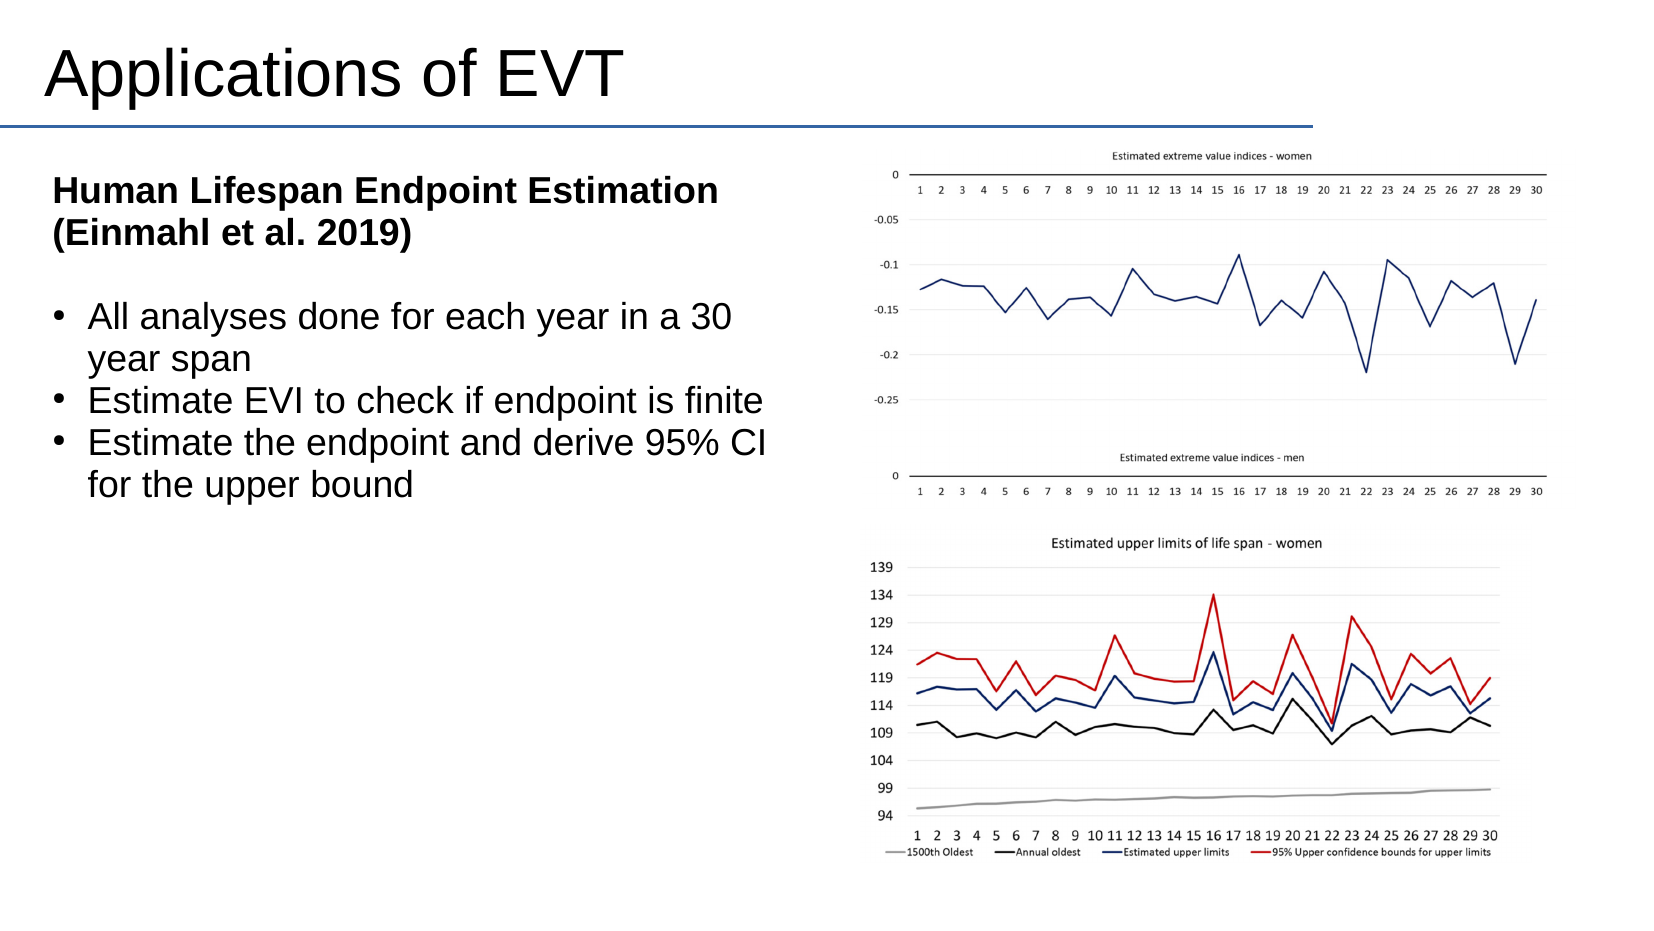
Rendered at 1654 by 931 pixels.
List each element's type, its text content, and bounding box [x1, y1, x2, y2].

picture [860, 524, 1532, 863]
text_box Human Lifespan Endpoint Estimation (Einmahl et al. 2019) All analyses done for each year in a 30 year span Estimate EVI to check if endpoint is finite Estimate the endpoint and derive 95% CI for the upper bound [37, 161, 788, 762]
title Applications of EVT [44, 17, 1387, 130]
picture [862, 149, 1576, 509]
